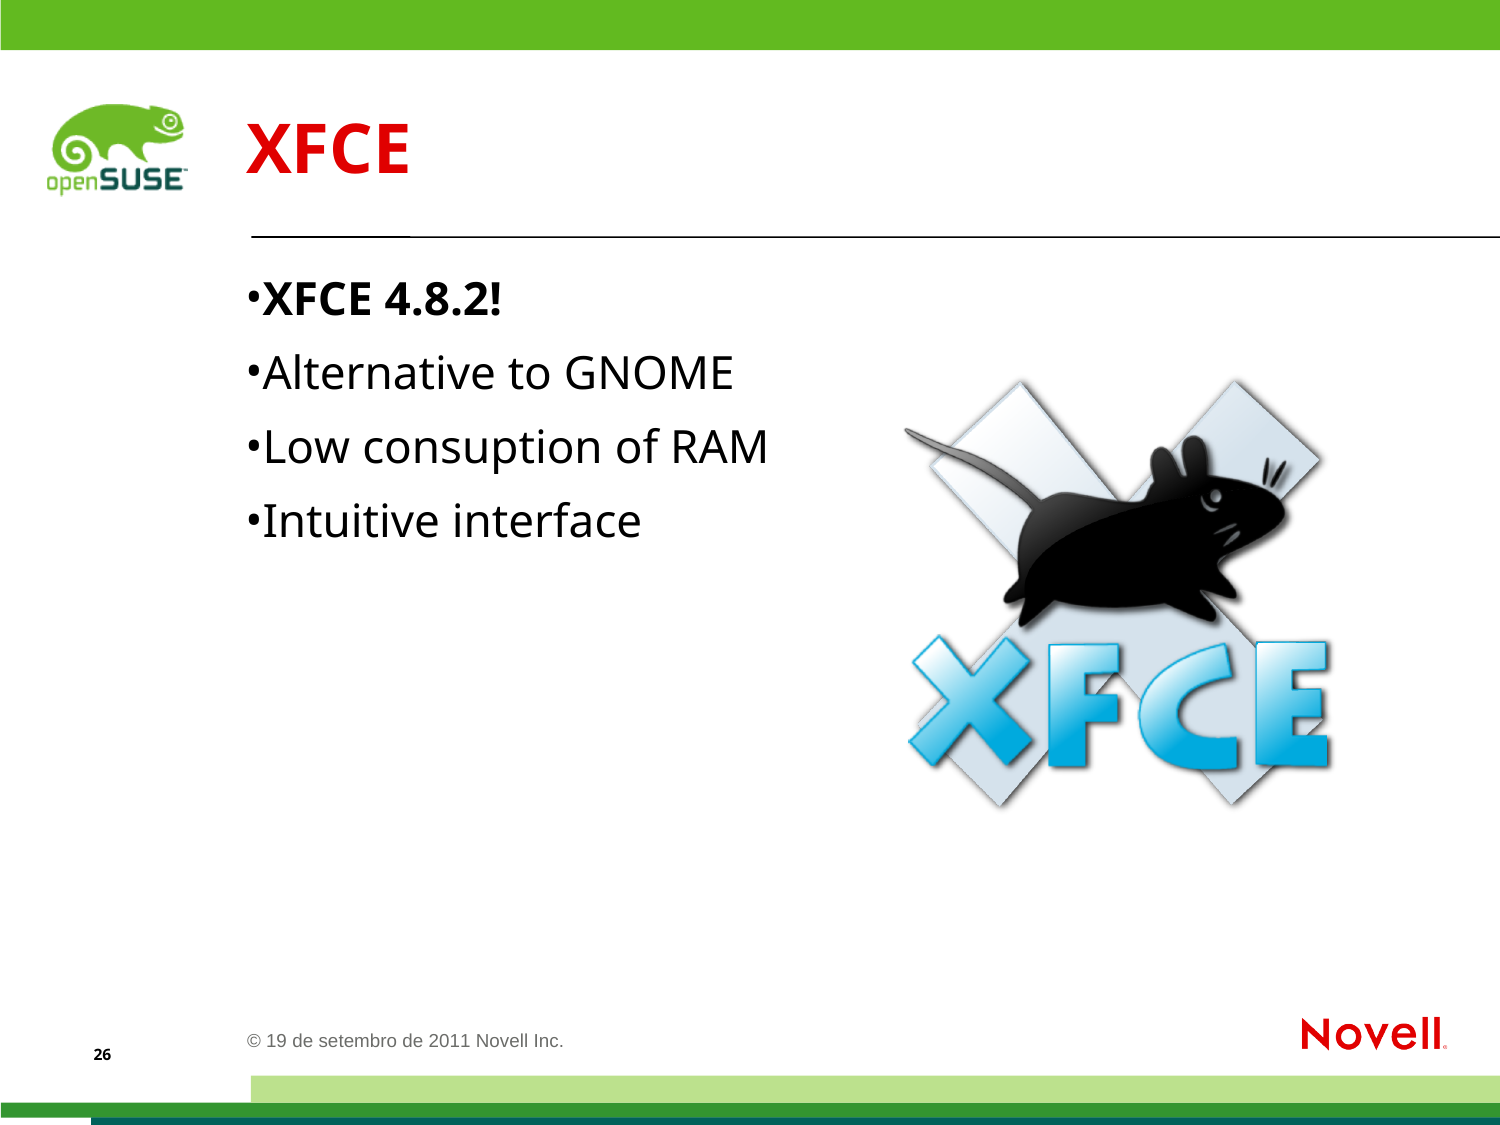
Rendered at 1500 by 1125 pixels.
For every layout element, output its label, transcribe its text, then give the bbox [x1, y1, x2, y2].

list XFCE 4.8.2! Alternative to GNOME Low consuption of RAM Intuitive interface [245, 267, 1458, 1010]
picture [47, 104, 188, 197]
picture [1295, 1011, 1453, 1056]
picture [885, 360, 1353, 827]
title XFCE [246, 68, 1409, 231]
